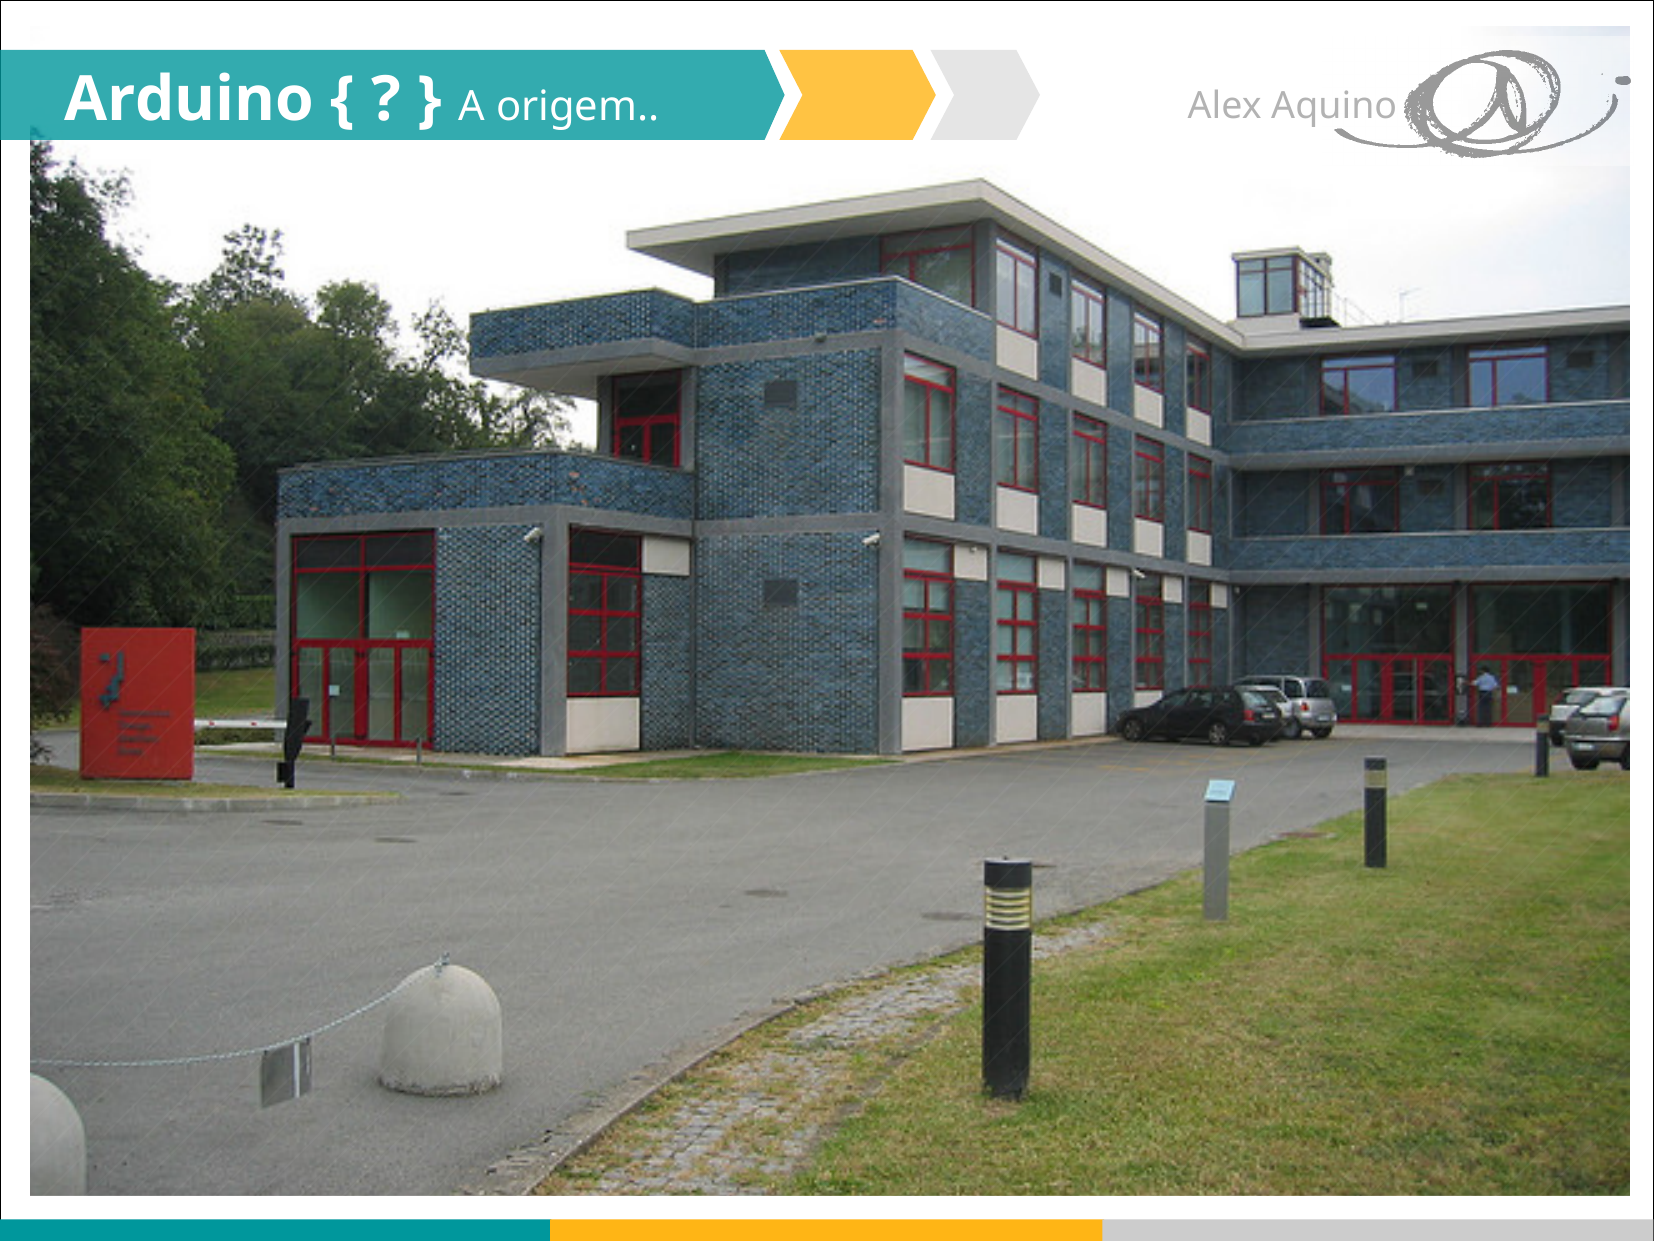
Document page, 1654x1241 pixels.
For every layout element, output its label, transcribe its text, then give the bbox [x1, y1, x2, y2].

text_box Alex Aquino [1172, 70, 1439, 132]
text_box [0, 0, 1654, 1241]
text_box Arduino { ? } A origem.. [49, 32, 694, 144]
picture [1322, 36, 1634, 166]
